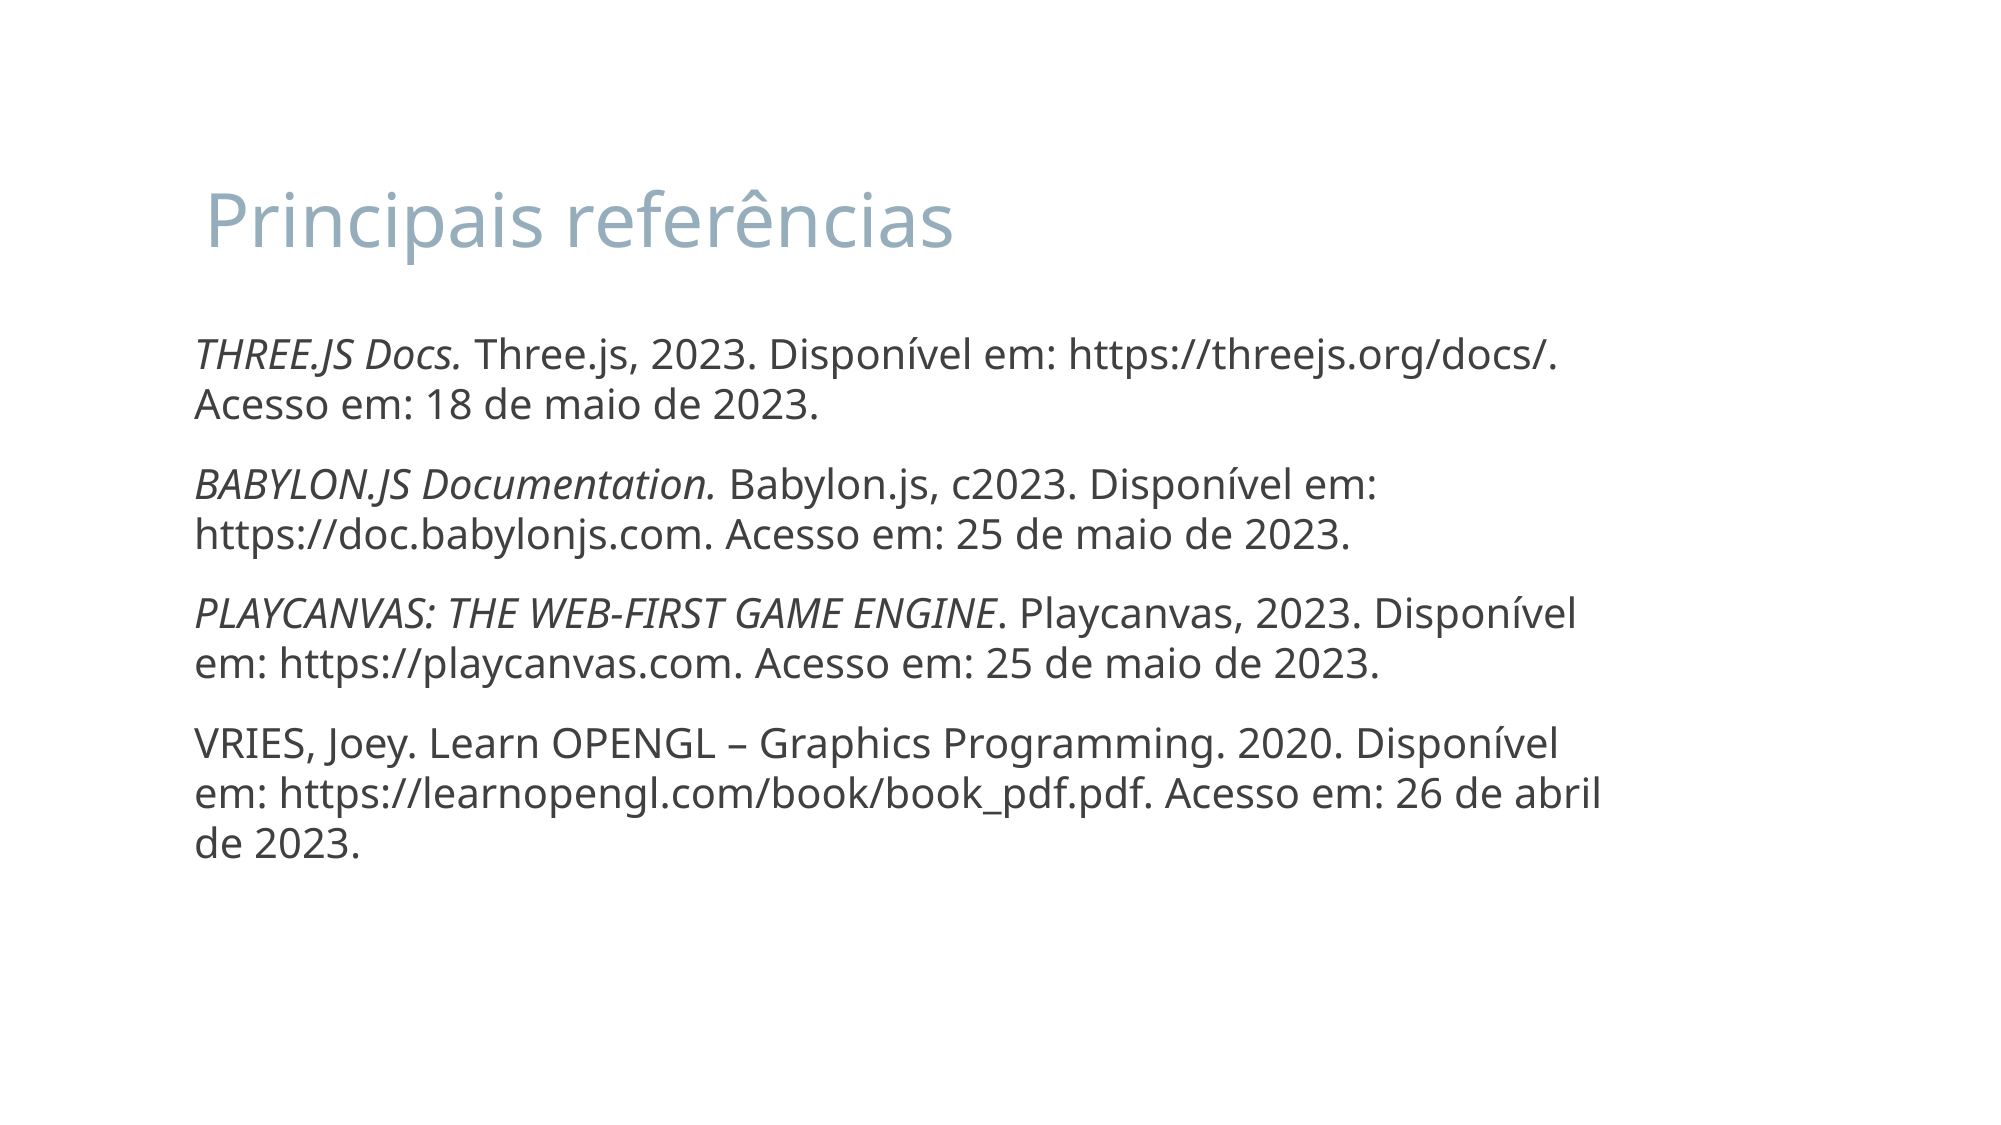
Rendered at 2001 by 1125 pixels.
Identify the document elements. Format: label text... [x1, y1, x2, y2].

list THREE.JS Docs. Three.js, 2023. Disponível em: https://threejs.org/docs/. Acesso em: 18 de maio de 2023. BABYLON.JS Documentation. Babylon.js, c2023. Disponível em: https://doc.babylonjs.com. Acesso em: 25 de maio de 2023. PLAYCANVAS: THE WEB-FIRST GAME ENGINE. Playcanvas, 2023. Disponível em: https://playcanvas.com. Acesso em: 25 de maio de 2023. VRIES, Joey. Learn OPENGL – Graphics Programming. 2020. Disponível em: https://learnopengl.com/book/book_pdf.pdf. Acesso em: 26 de abril de 2023. [179, 320, 1627, 816]
title Principais referências [189, 159, 1627, 276]
